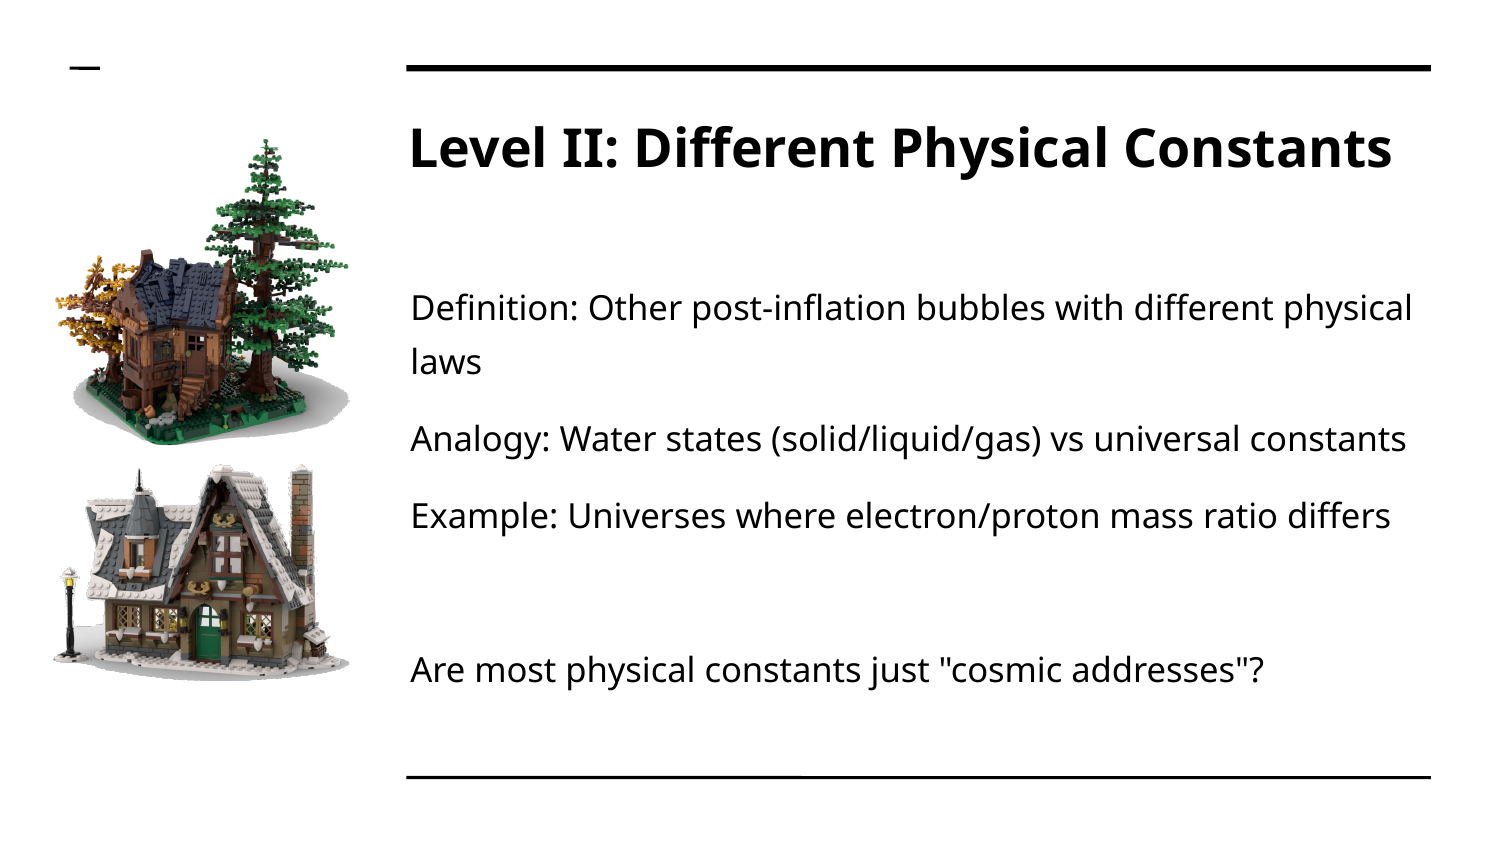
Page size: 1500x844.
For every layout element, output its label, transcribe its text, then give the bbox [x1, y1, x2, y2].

picture [50, 135, 351, 449]
list Definition: Other post-inflation bubbles with different physical laws Analogy: Water states (solid/liquid/gas) vs universal constants Example: Universes where electron/proton mass ratio differs Are most physical constants just "cosmic addresses"? [395, 261, 1433, 755]
picture [50, 462, 351, 681]
title Level II: Different Physical Constants [393, 94, 1431, 199]
